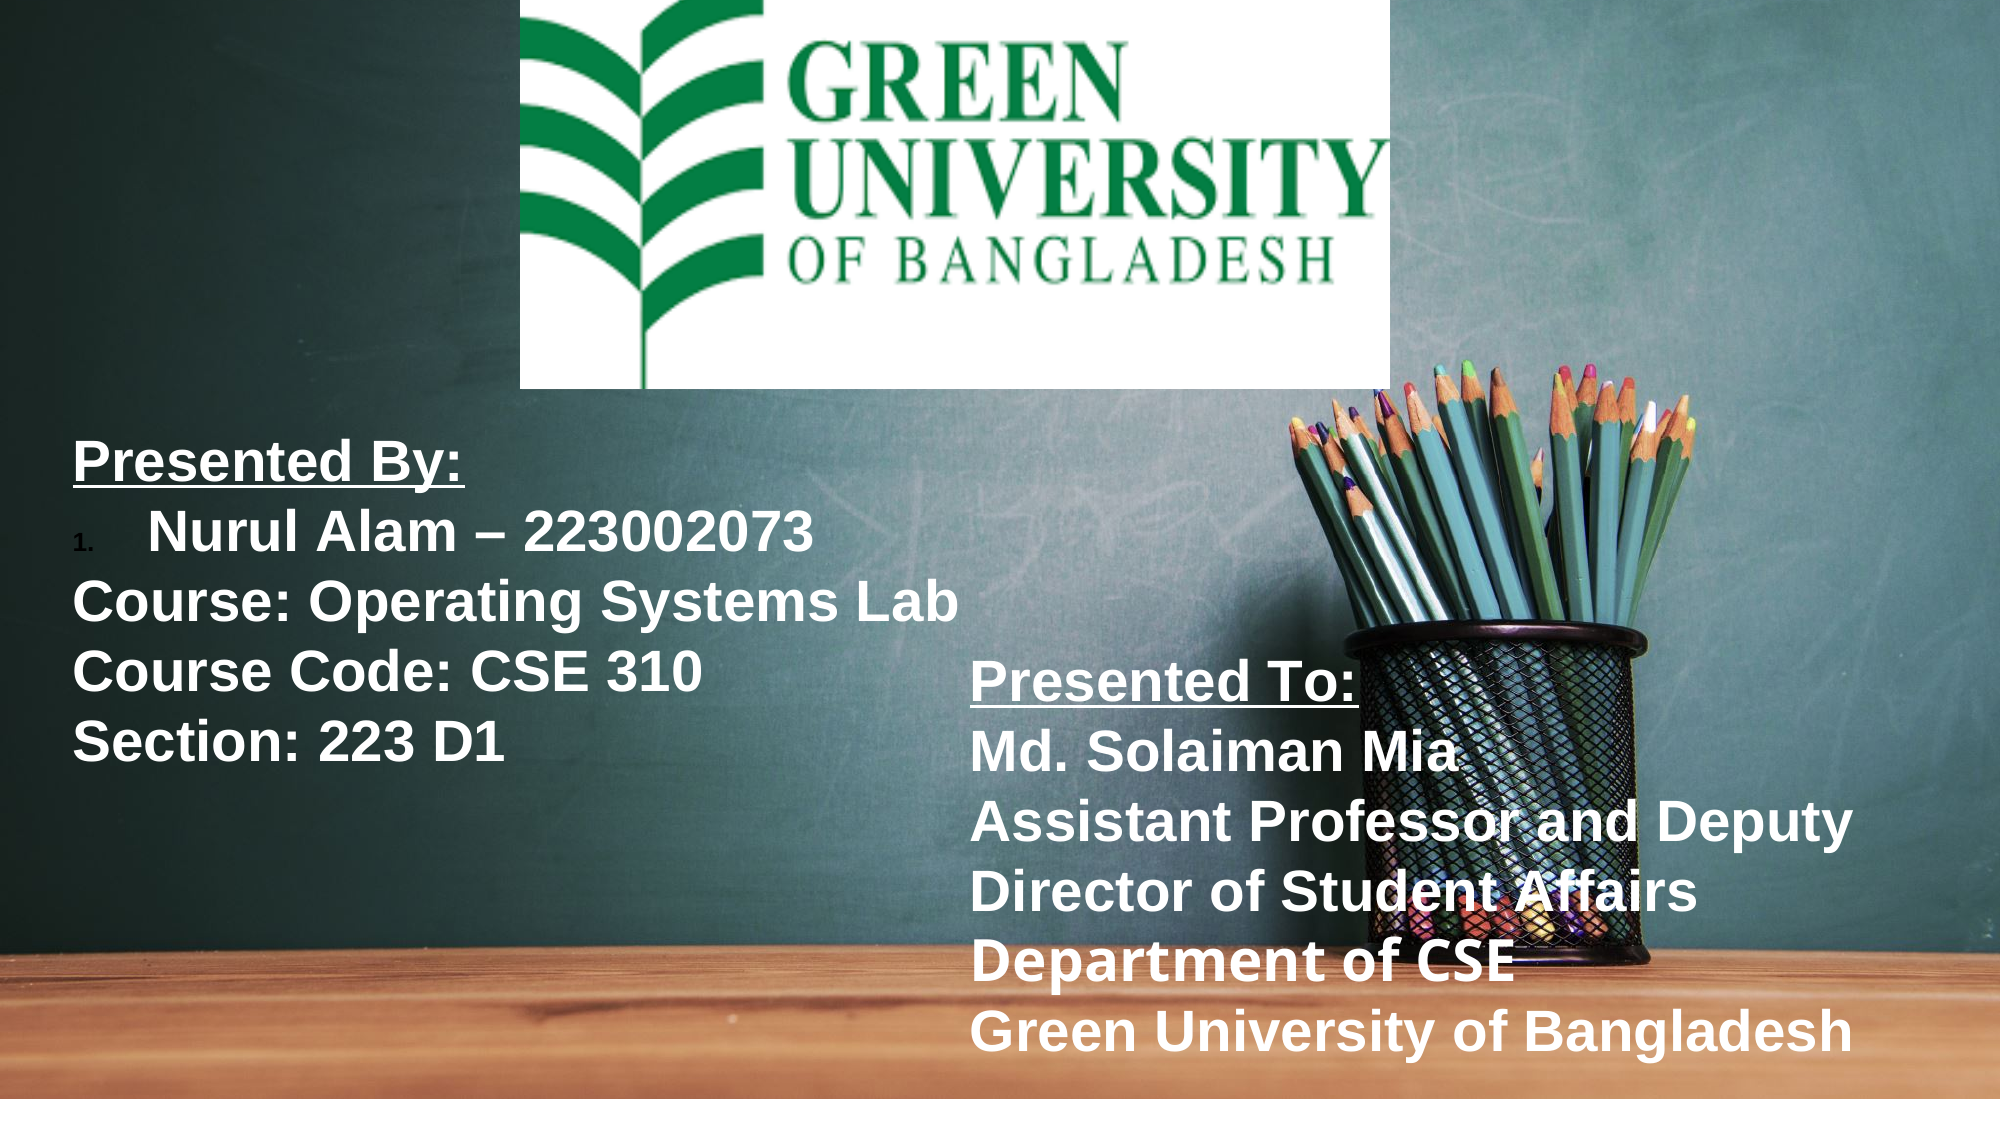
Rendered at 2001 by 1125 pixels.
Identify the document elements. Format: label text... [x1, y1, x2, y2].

text_box Presented To: Md. Solaiman Mia Assistant Professor and Deputy Director of Student Affairs Department of CSE Green University of Bangladesh [954, 635, 2000, 1076]
picture [0, 0, 2000, 1100]
text_box Presented By: Nurul Alam – 223002073 Course: Operating Systems Lab Course Code: CSE 310 Section: 223 D1 [57, 415, 1146, 856]
